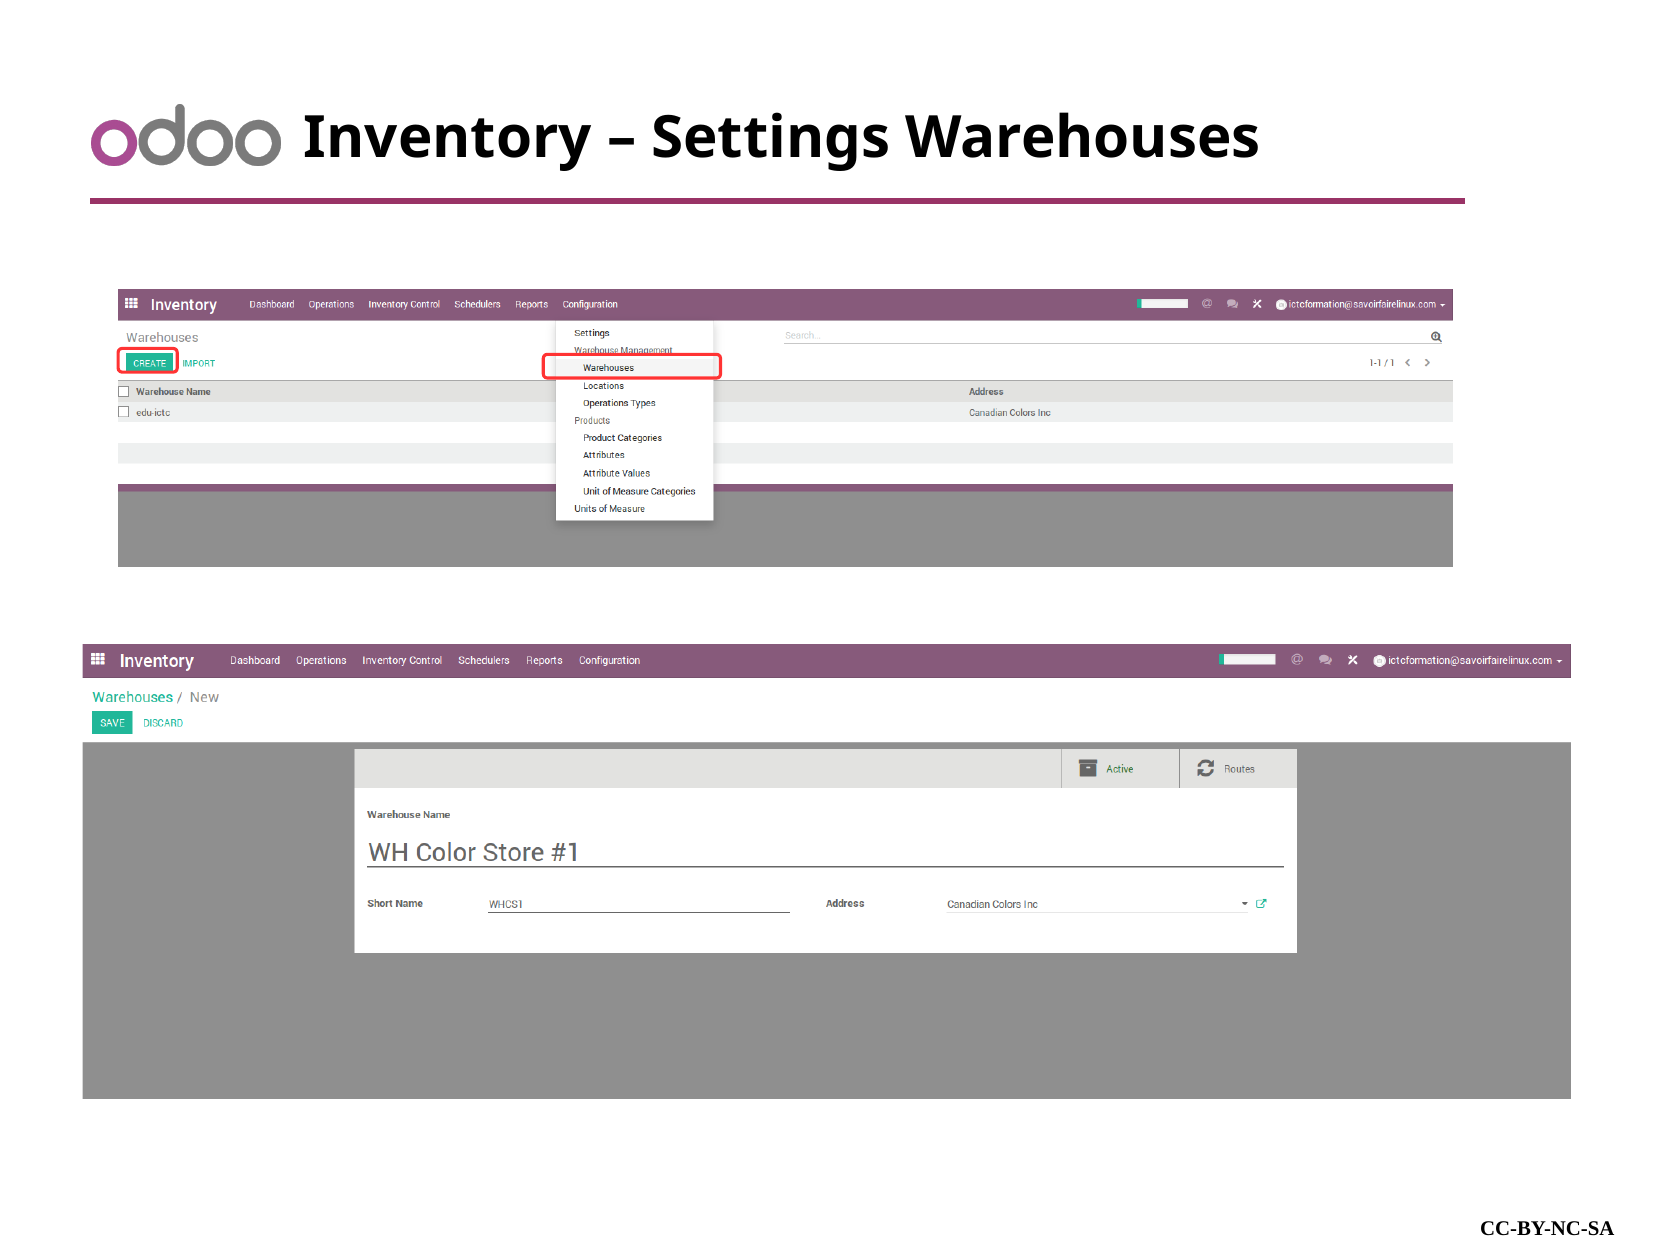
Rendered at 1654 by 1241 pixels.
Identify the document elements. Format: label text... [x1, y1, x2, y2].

picture [118, 289, 1453, 567]
text_box [543, 354, 721, 379]
text_box [118, 348, 178, 373]
picture [82, 644, 1571, 1099]
title Inventory – Settings Warehouses [303, 31, 1567, 239]
picture [91, 104, 281, 166]
